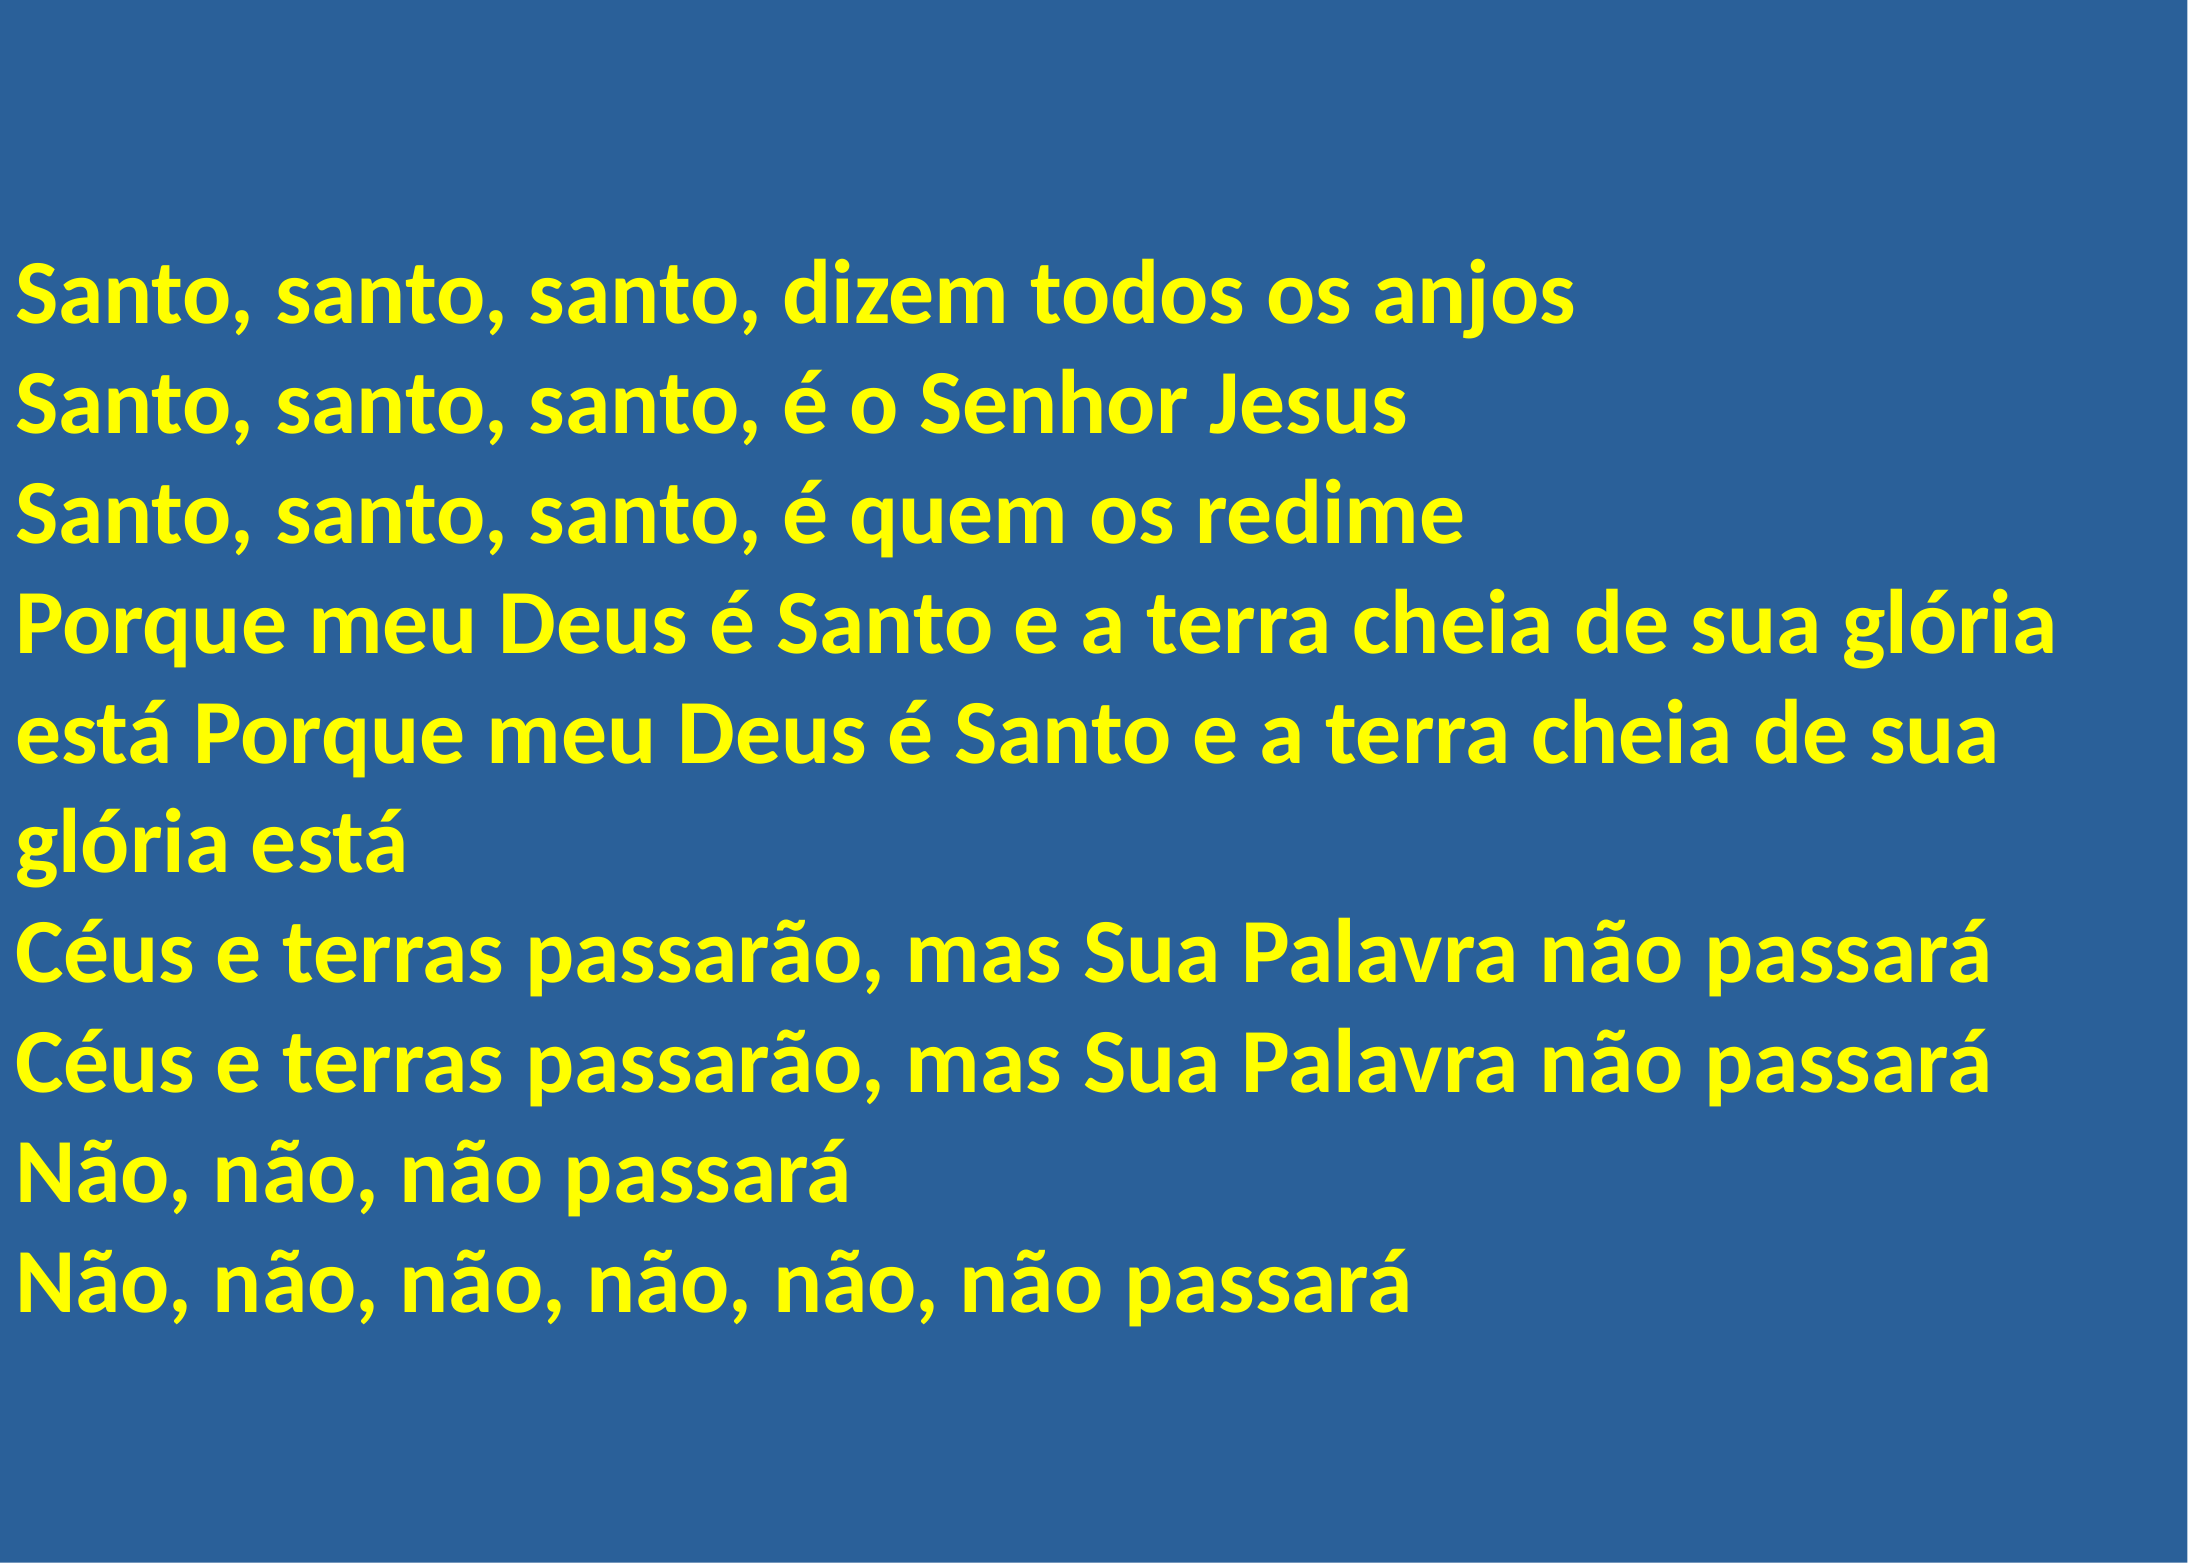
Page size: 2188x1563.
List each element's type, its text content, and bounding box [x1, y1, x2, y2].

title Santo, santo, santo, dizem todos os anjos Santo, santo, santo, é o Senhor Jesus Santo, santo, santo, é quem os redime Porque meu Deus é Santo e a terra cheia de sua glória está Porque meu Deus é Santo e a terra cheia de sua glória está Céus e terras passarão, mas Sua Palavra não passará Céus e terras passarão, mas Sua Palavra não passará Não, não, não passará Não, não, não, não, não, não passará [0, 0, 2188, 1563]
